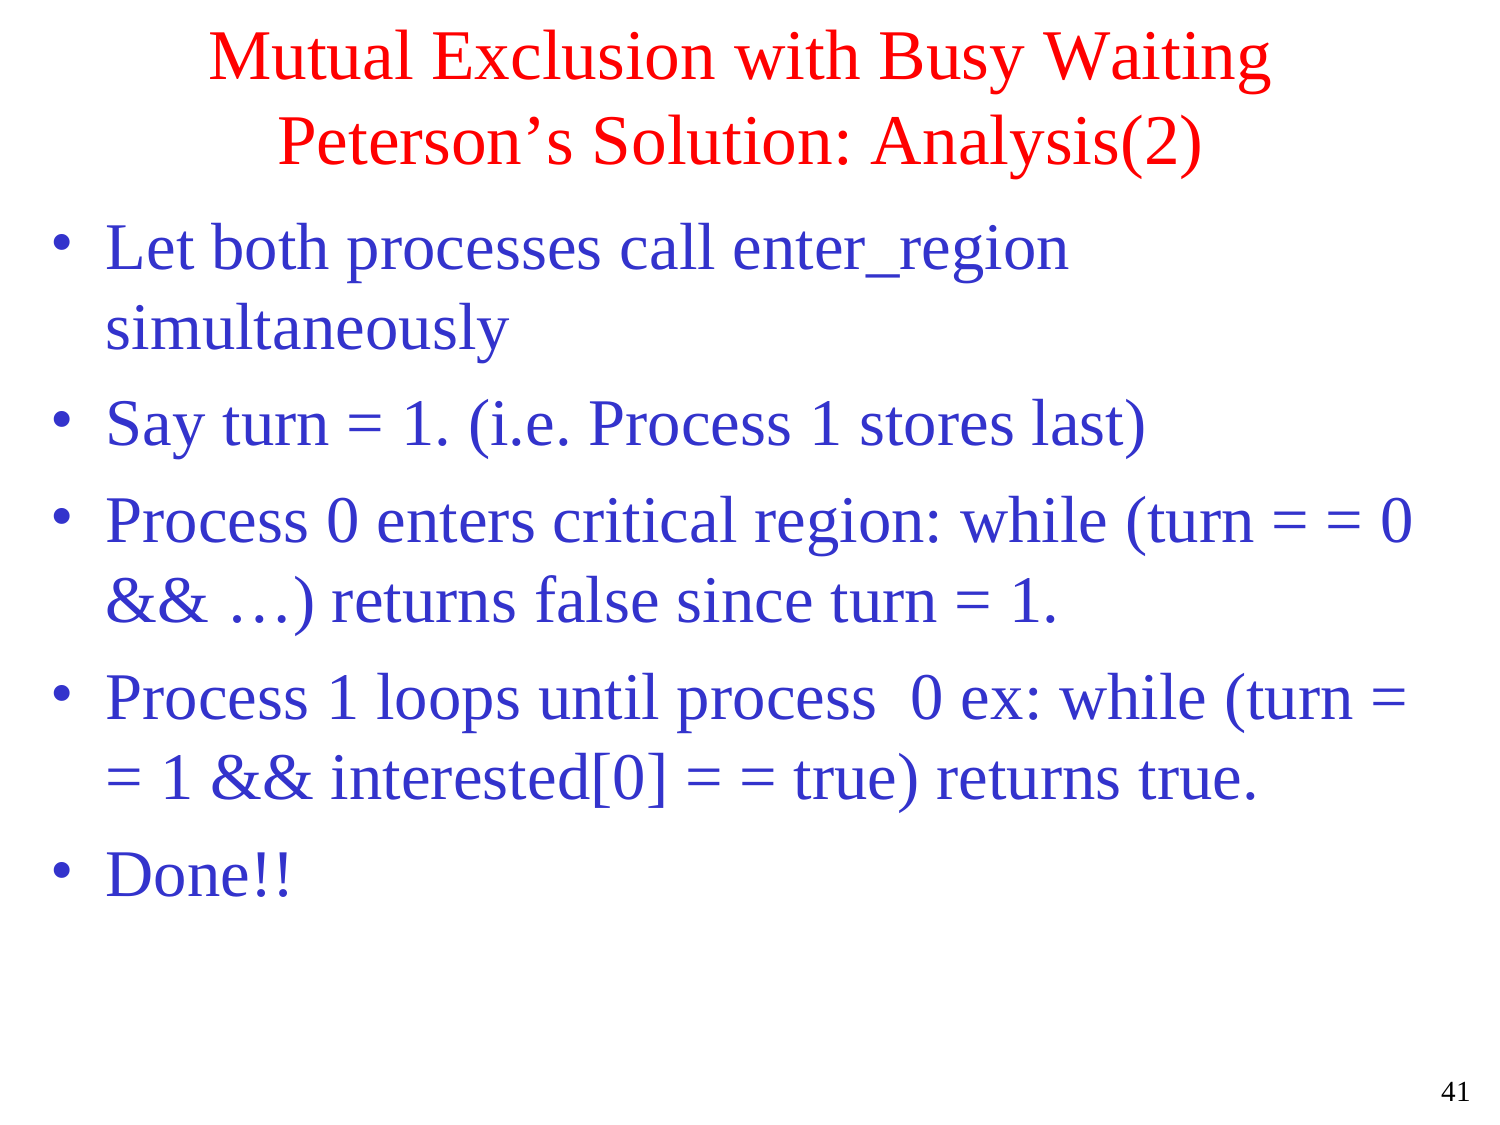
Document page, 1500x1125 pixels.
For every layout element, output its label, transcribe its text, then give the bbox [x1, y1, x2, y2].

text_box Let both processes call enter_region simultaneously Say turn = 1. (i.e. Process 1 stores last) Process 0 enters critical region: while (turn = = 0 && …) returns false since turn = 1. Process 1 loops until process 0 ex: while (turn = = 1 && interested[0] = = true) returns true. Done!! [35, 194, 1467, 1000]
text_box <number> [1404, 1064, 1486, 1125]
text_box Mutual Exclusion with Busy Waiting Peterson’s Solution: Analysis(2) [46, 0, 1435, 188]
